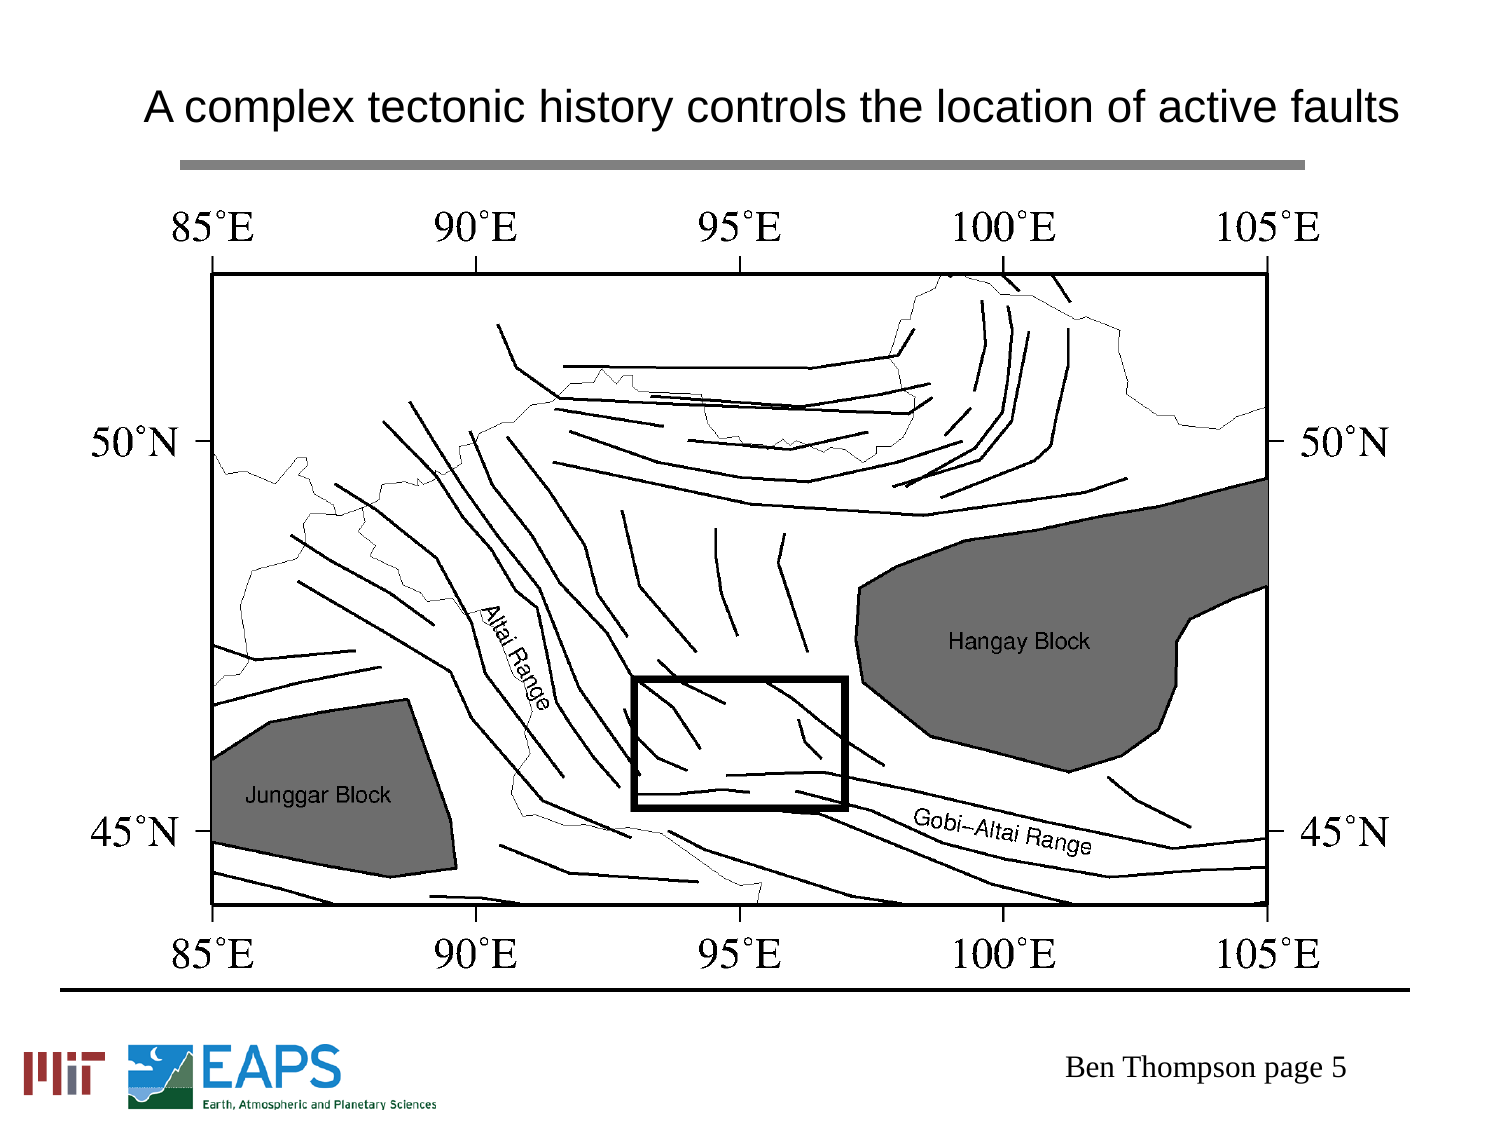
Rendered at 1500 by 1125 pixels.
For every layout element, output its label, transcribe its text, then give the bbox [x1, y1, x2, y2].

picture [128, 1044, 436, 1110]
title A complex tectonic history controls the location of active faults [105, 56, 1441, 158]
picture [90, 209, 1390, 969]
